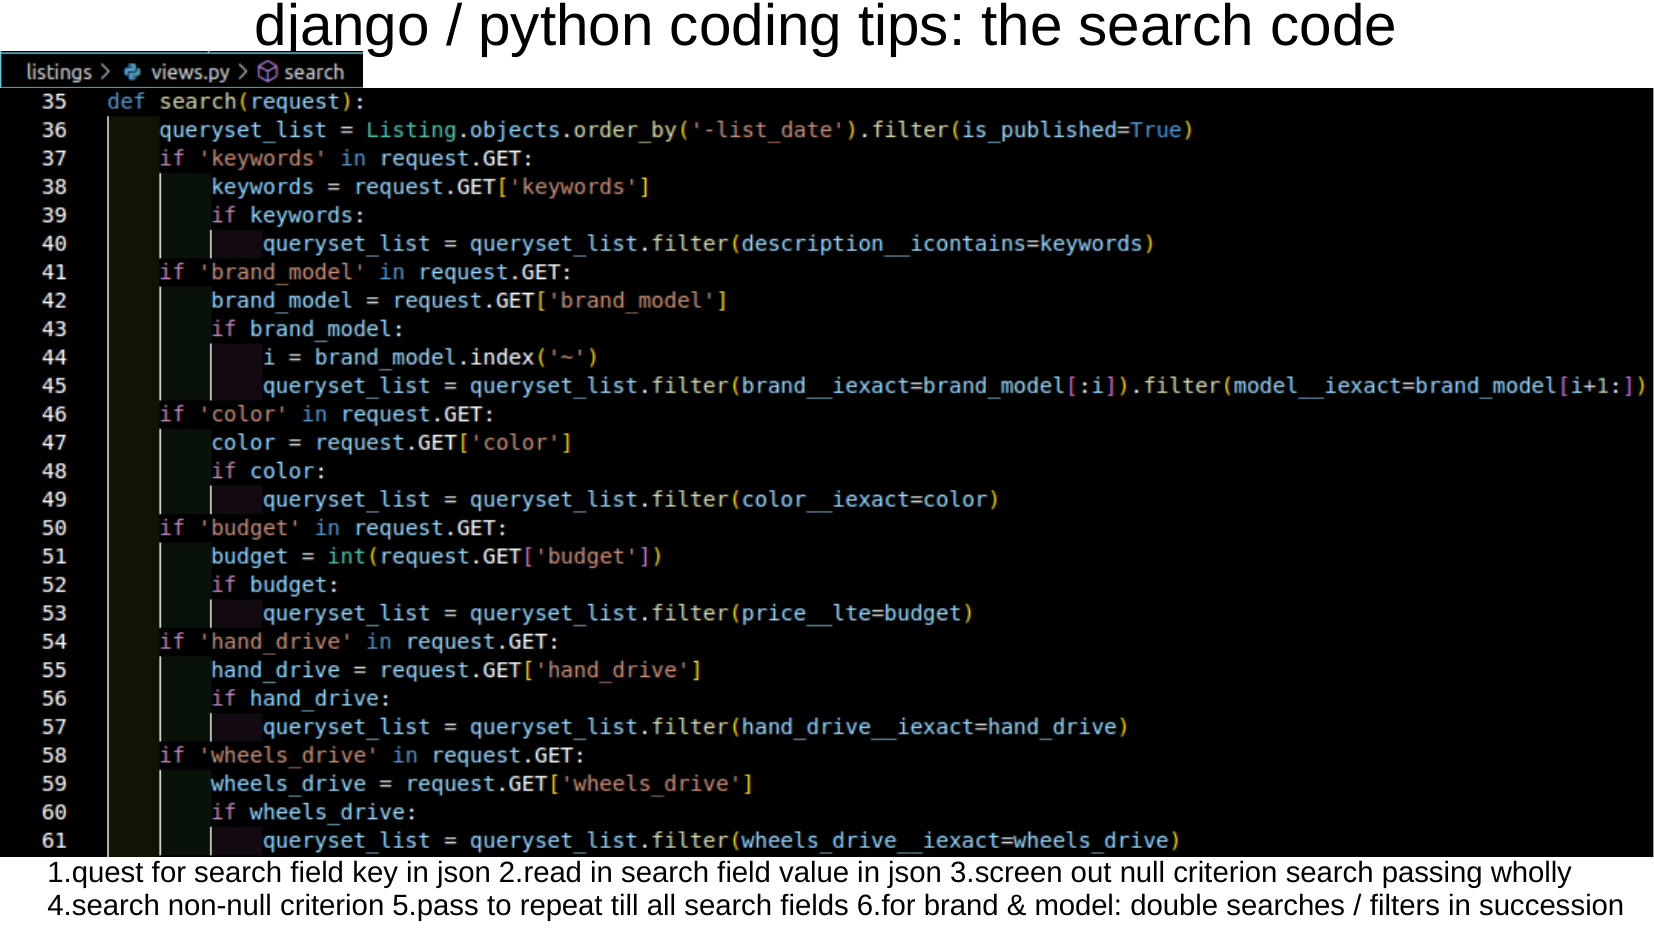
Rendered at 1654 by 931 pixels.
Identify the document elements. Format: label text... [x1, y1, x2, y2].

picture [0, 51, 1654, 857]
title django / python coding tips: the search code [0, 0, 1654, 59]
list 1.quest for search field key in json 2.read in search field value in json 3.screen out null criterion search passing wholly 4.search non-null criterion 5.pass to repeat till all search fields 6.for brand & model: double searches / filters in succession [0, 857, 1654, 931]
